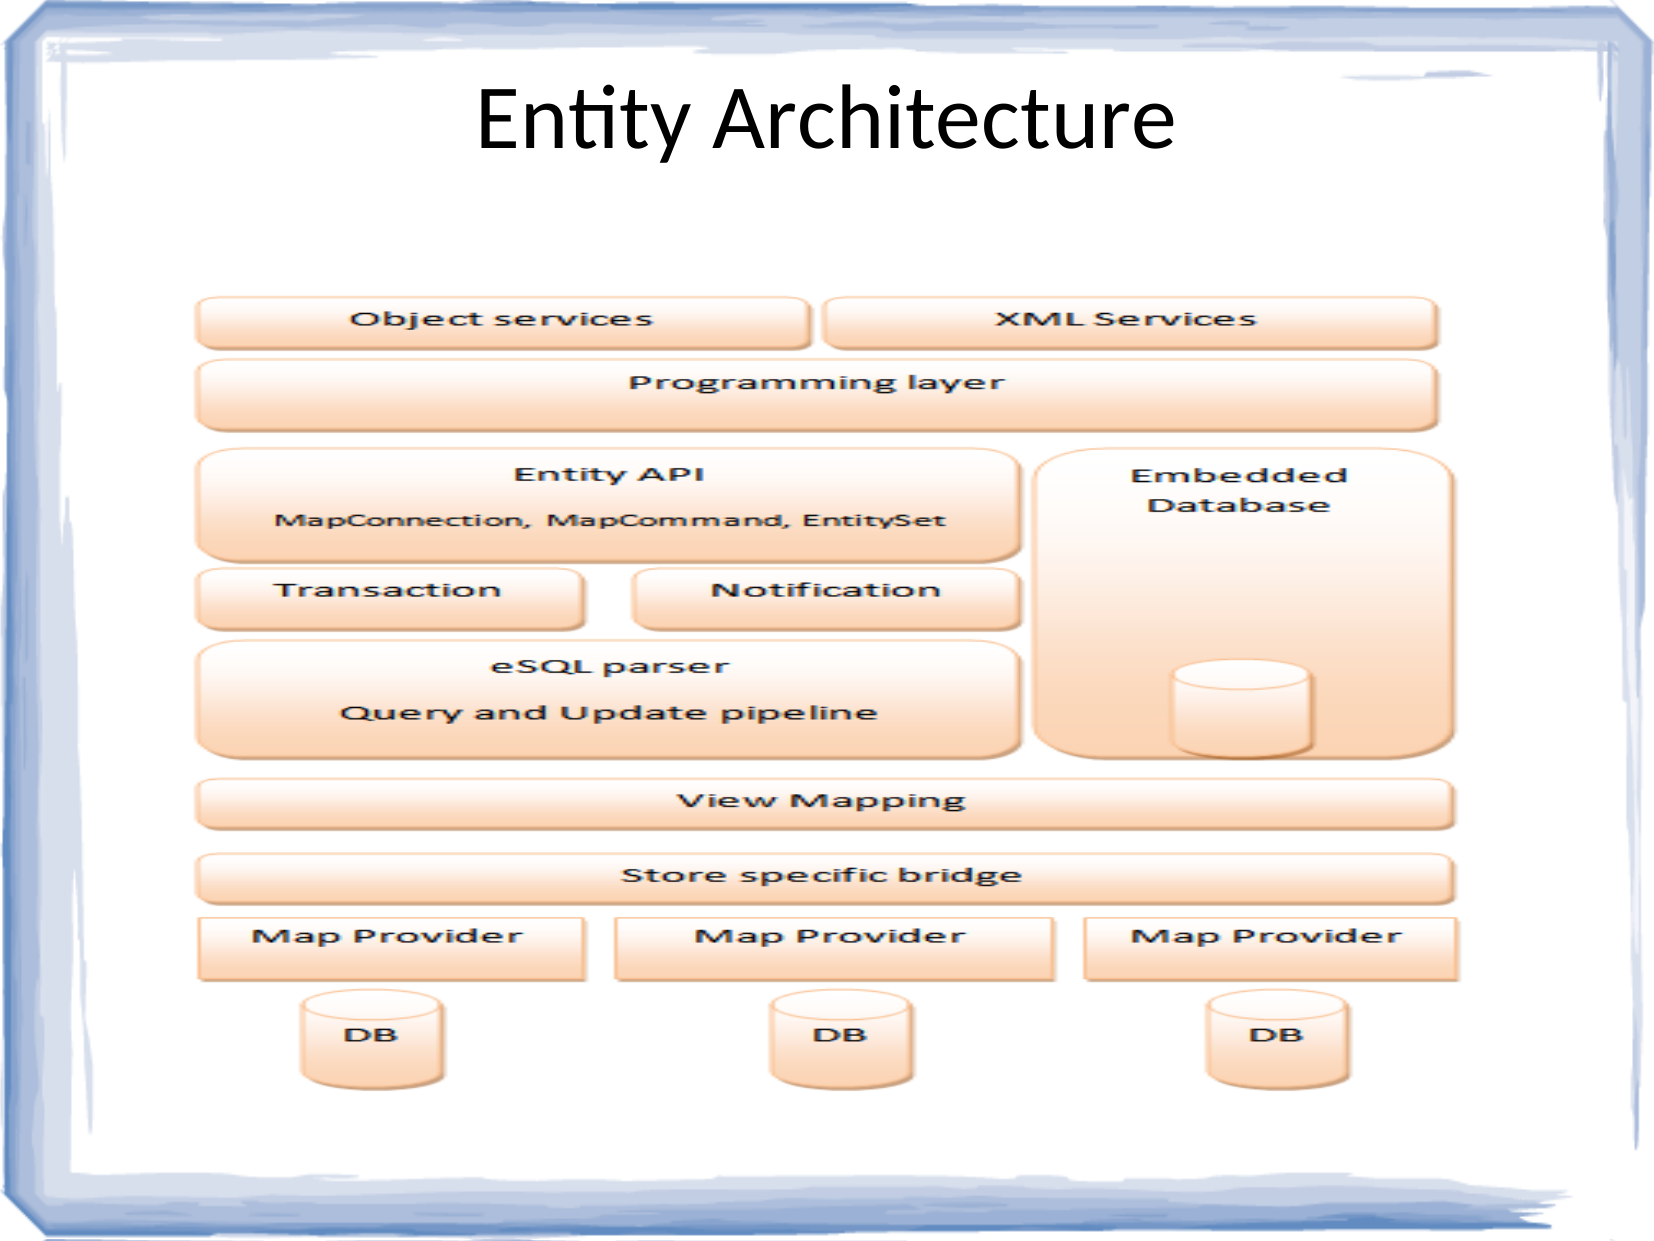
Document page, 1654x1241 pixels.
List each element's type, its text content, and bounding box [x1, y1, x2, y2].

picture [0, 0, 1654, 1241]
title Entity Architecture [82, 49, 1571, 257]
